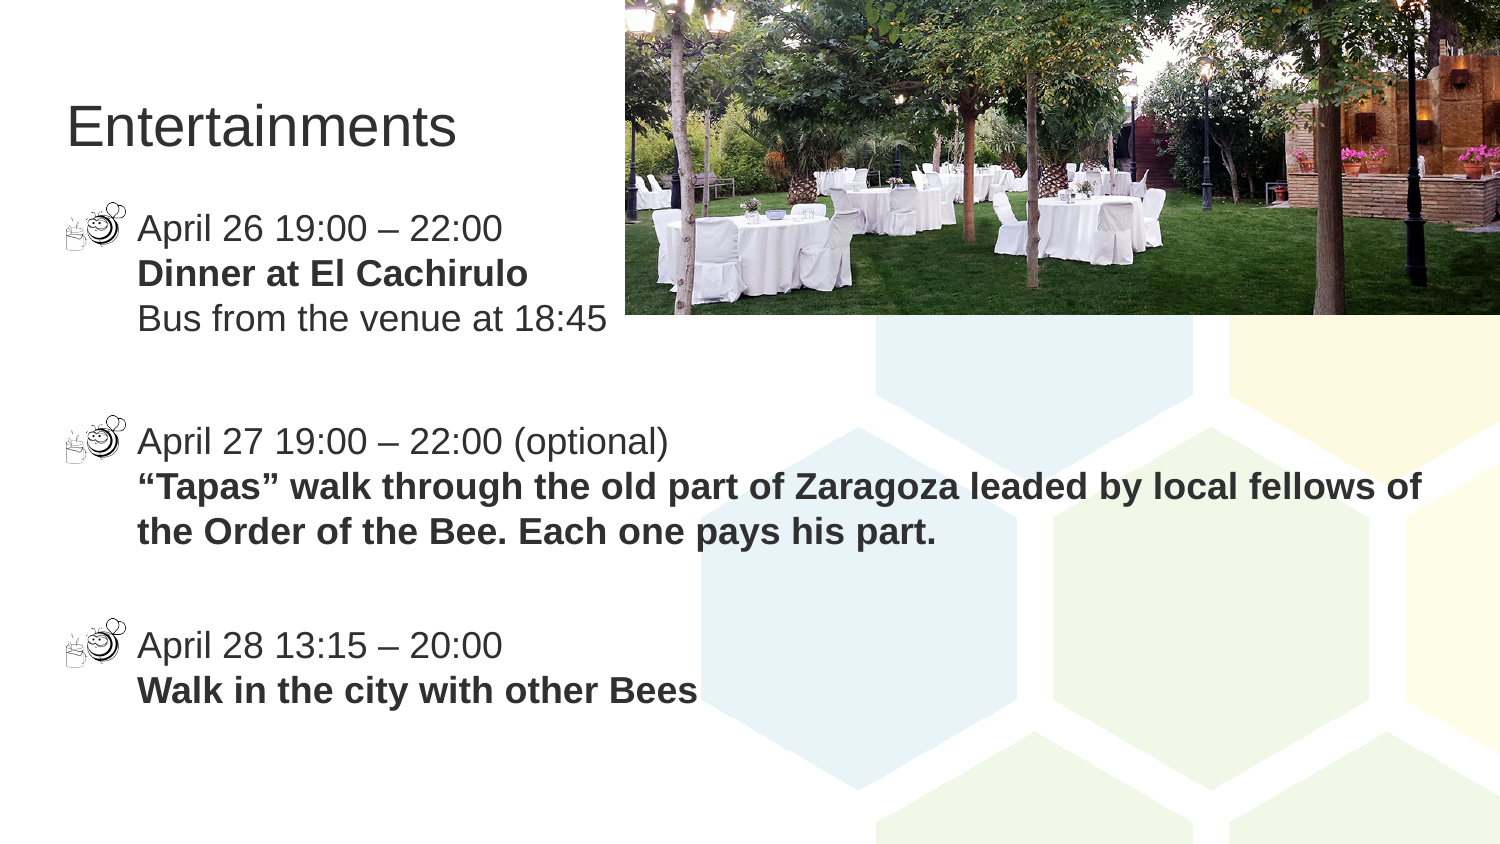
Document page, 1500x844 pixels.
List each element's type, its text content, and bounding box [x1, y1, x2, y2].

list April 26 19:00 – 22:00 Dinner at El Cachirulo Bus from the venue at 18:45 April 27 19:00 – 22:00 (optional) “Tapas” walk through the old part of Zaragoza leaded by local fellows of the Order of the Bee. Each one pays his part. April 28 13:15 – 20:00 Walk in the city with other Bees [51, 189, 1449, 750]
title Entertainments [51, 72, 625, 167]
picture [0, 0, 1500, 844]
